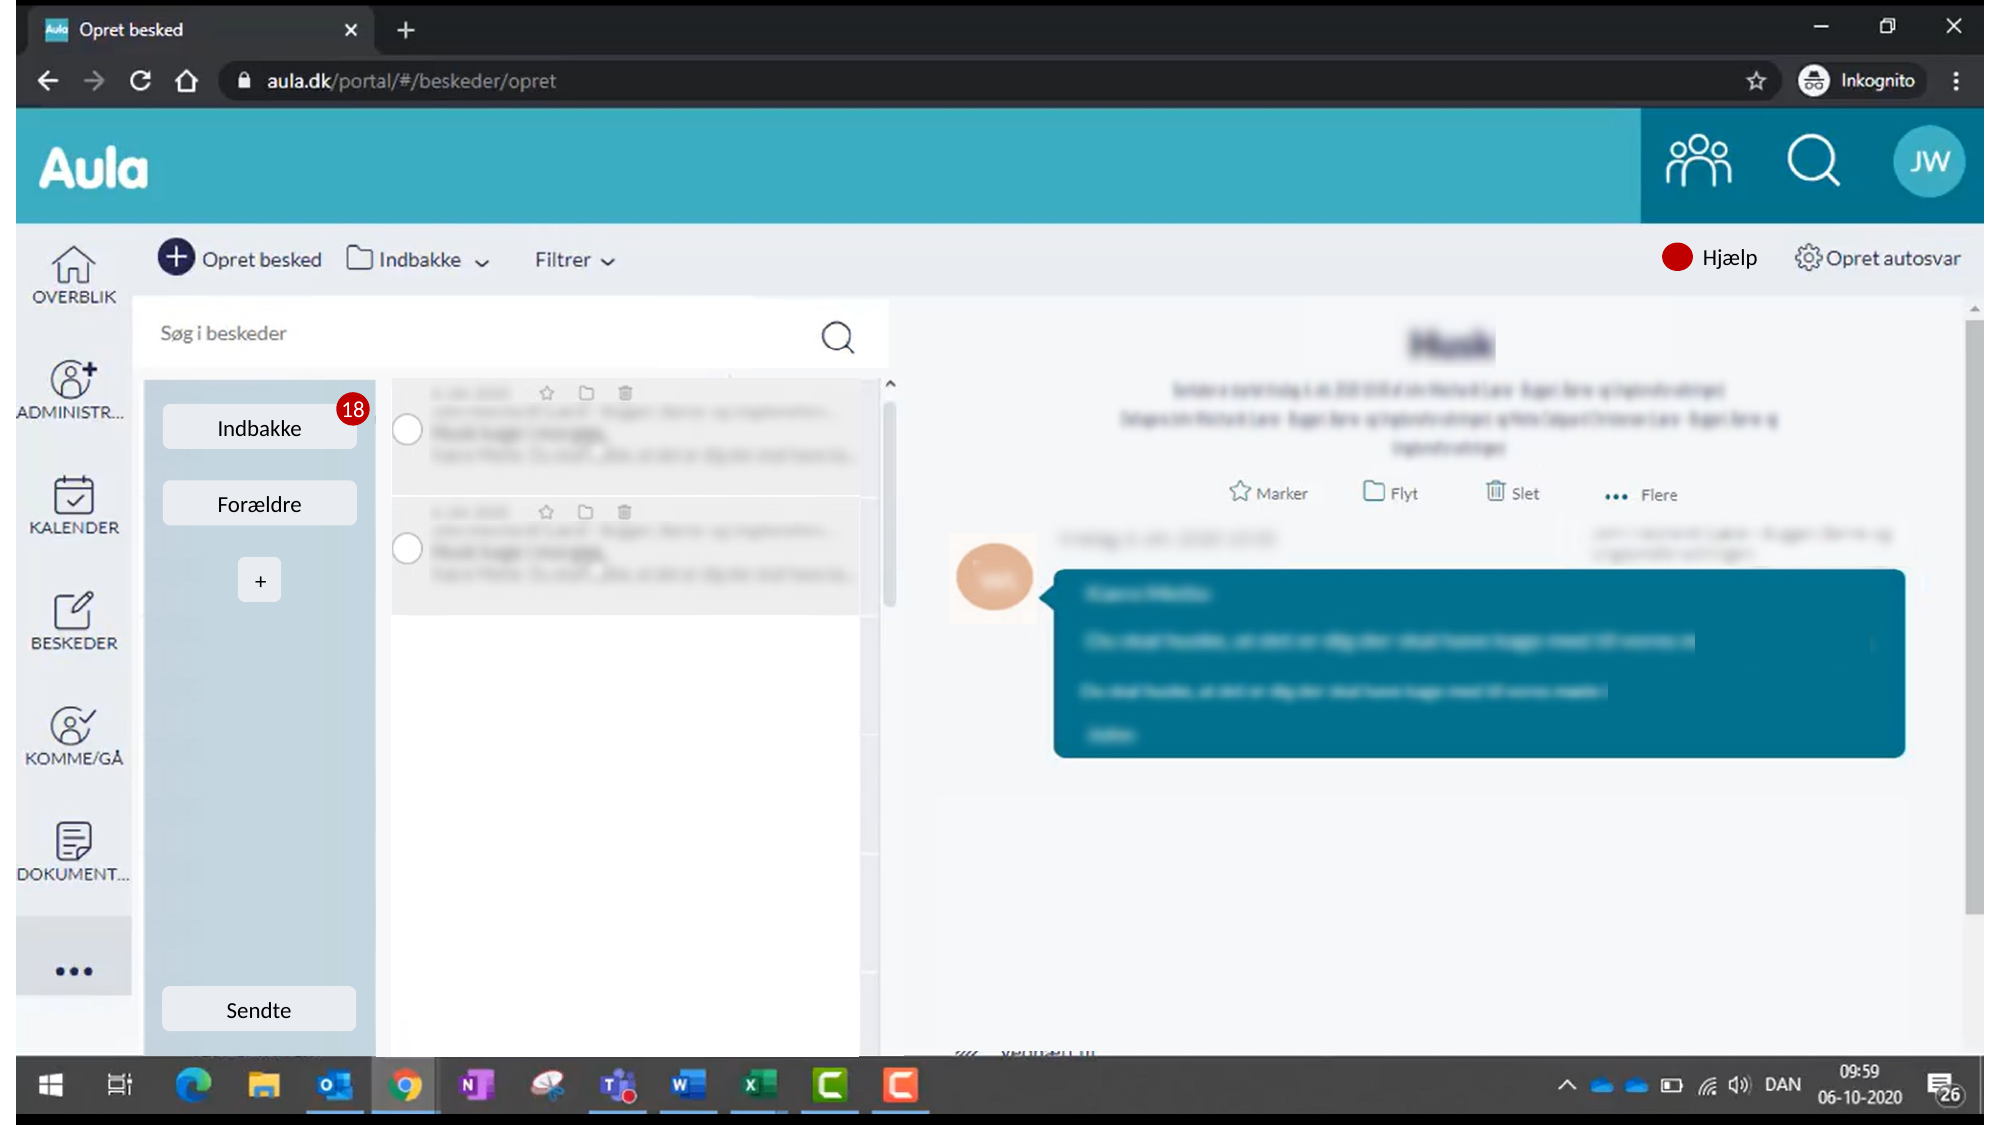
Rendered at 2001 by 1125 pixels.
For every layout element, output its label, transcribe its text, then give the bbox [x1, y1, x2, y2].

picture [1666, 131, 1732, 191]
text_box [1662, 242, 1687, 271]
picture [1785, 128, 1840, 186]
picture [16, 0, 1984, 1125]
picture [1893, 126, 1965, 197]
text_box Sendte [162, 986, 357, 1032]
text_box Hjælp [1687, 235, 1774, 279]
text_box 18 [326, 387, 392, 431]
text_box Indbakke [162, 403, 357, 449]
text_box Forældre [162, 480, 357, 526]
text_box + [237, 556, 282, 602]
